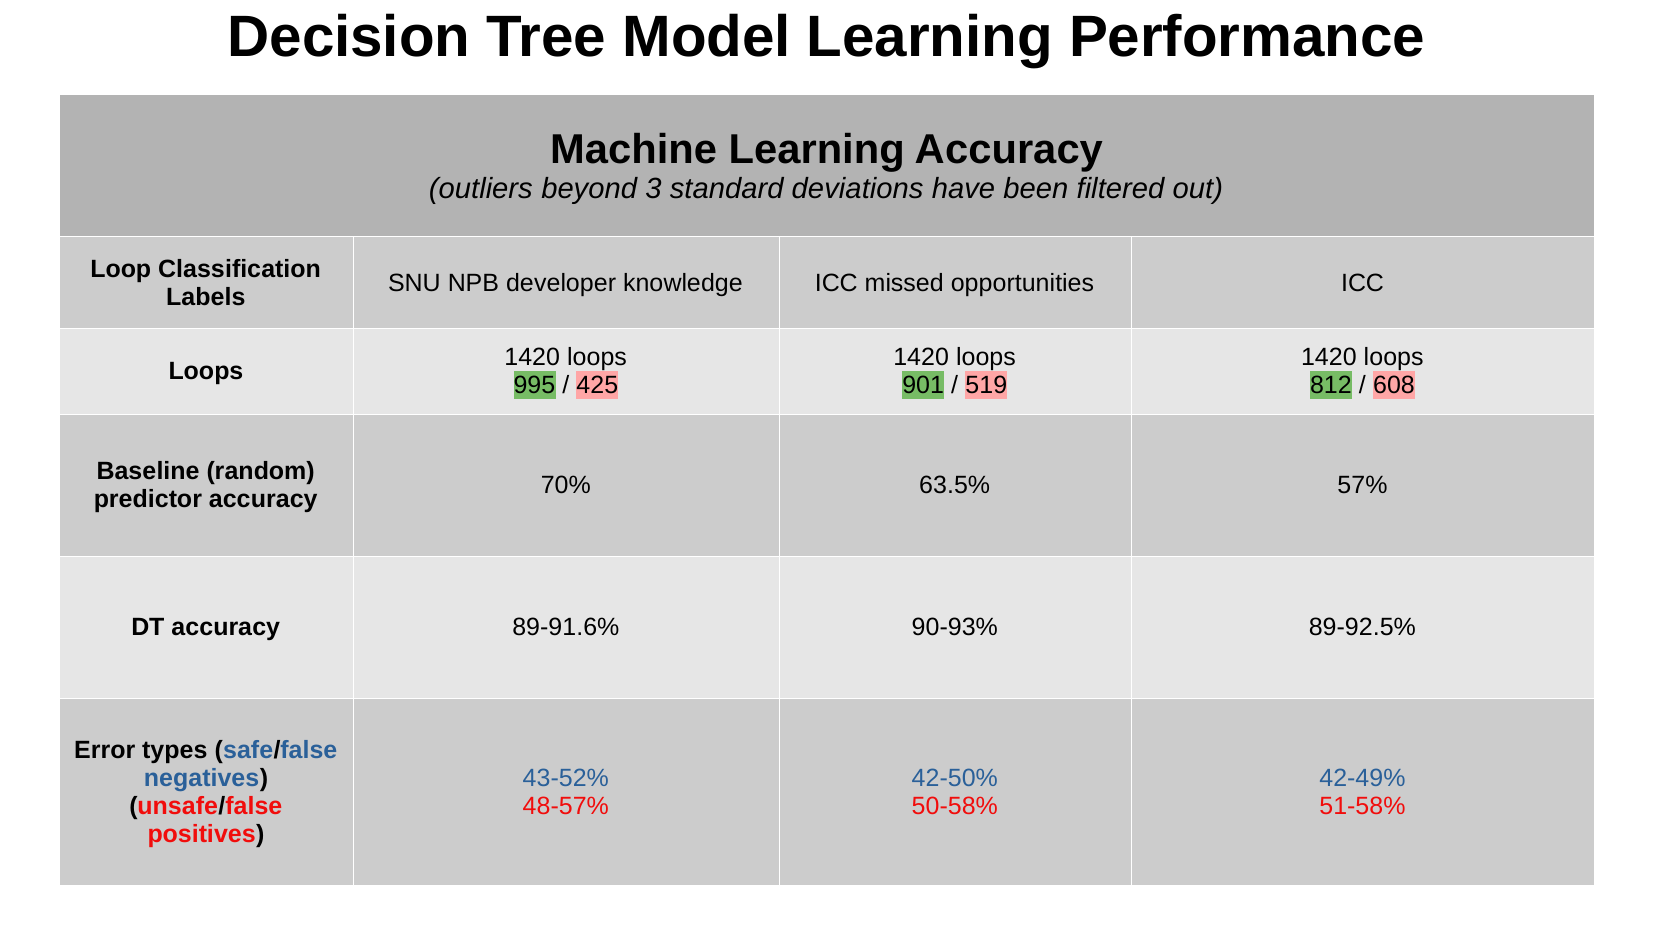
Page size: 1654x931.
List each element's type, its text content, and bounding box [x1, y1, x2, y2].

table_cell ICC missed opportunities [780, 237, 1131, 328]
table_cell ICC [1132, 237, 1594, 328]
table_cell 89-92.5% [1132, 557, 1594, 698]
table_cell 43-52% 48-57% [354, 699, 779, 885]
table_cell 42-50% 50-58% [780, 699, 1131, 885]
table_cell 1420 loops 995 / 425 [354, 329, 779, 414]
table_cell 89-91.6% [354, 557, 779, 698]
table_cell DT accuracy [60, 557, 353, 698]
table_cell 1420 loops 901 / 519 [780, 329, 1131, 414]
table_cell 90-93% [780, 557, 1131, 698]
table_cell 63.5% [780, 415, 1131, 556]
table_cell 42-49% 51-58% [1132, 699, 1594, 885]
table_cell 70% [354, 415, 779, 556]
table_cell 1420 loops 812 / 608 [1132, 329, 1594, 414]
table_cell 57% [1132, 415, 1594, 556]
title Decision Tree Model Learning Performance [0, 0, 1654, 73]
table_cell Error types (safe/false negatives) (unsafe/false positives) [60, 699, 353, 885]
table_cell SNU NPB developer knowledge [354, 237, 779, 328]
table_header Machine Learning Accuracy (outliers beyond 3 standard deviations have been filtered out) [60, 95, 1594, 236]
table_cell Baseline (random) predictor accuracy [60, 415, 353, 556]
table_cell Loops [60, 329, 353, 414]
table_cell Loop Classification Labels [60, 237, 353, 328]
